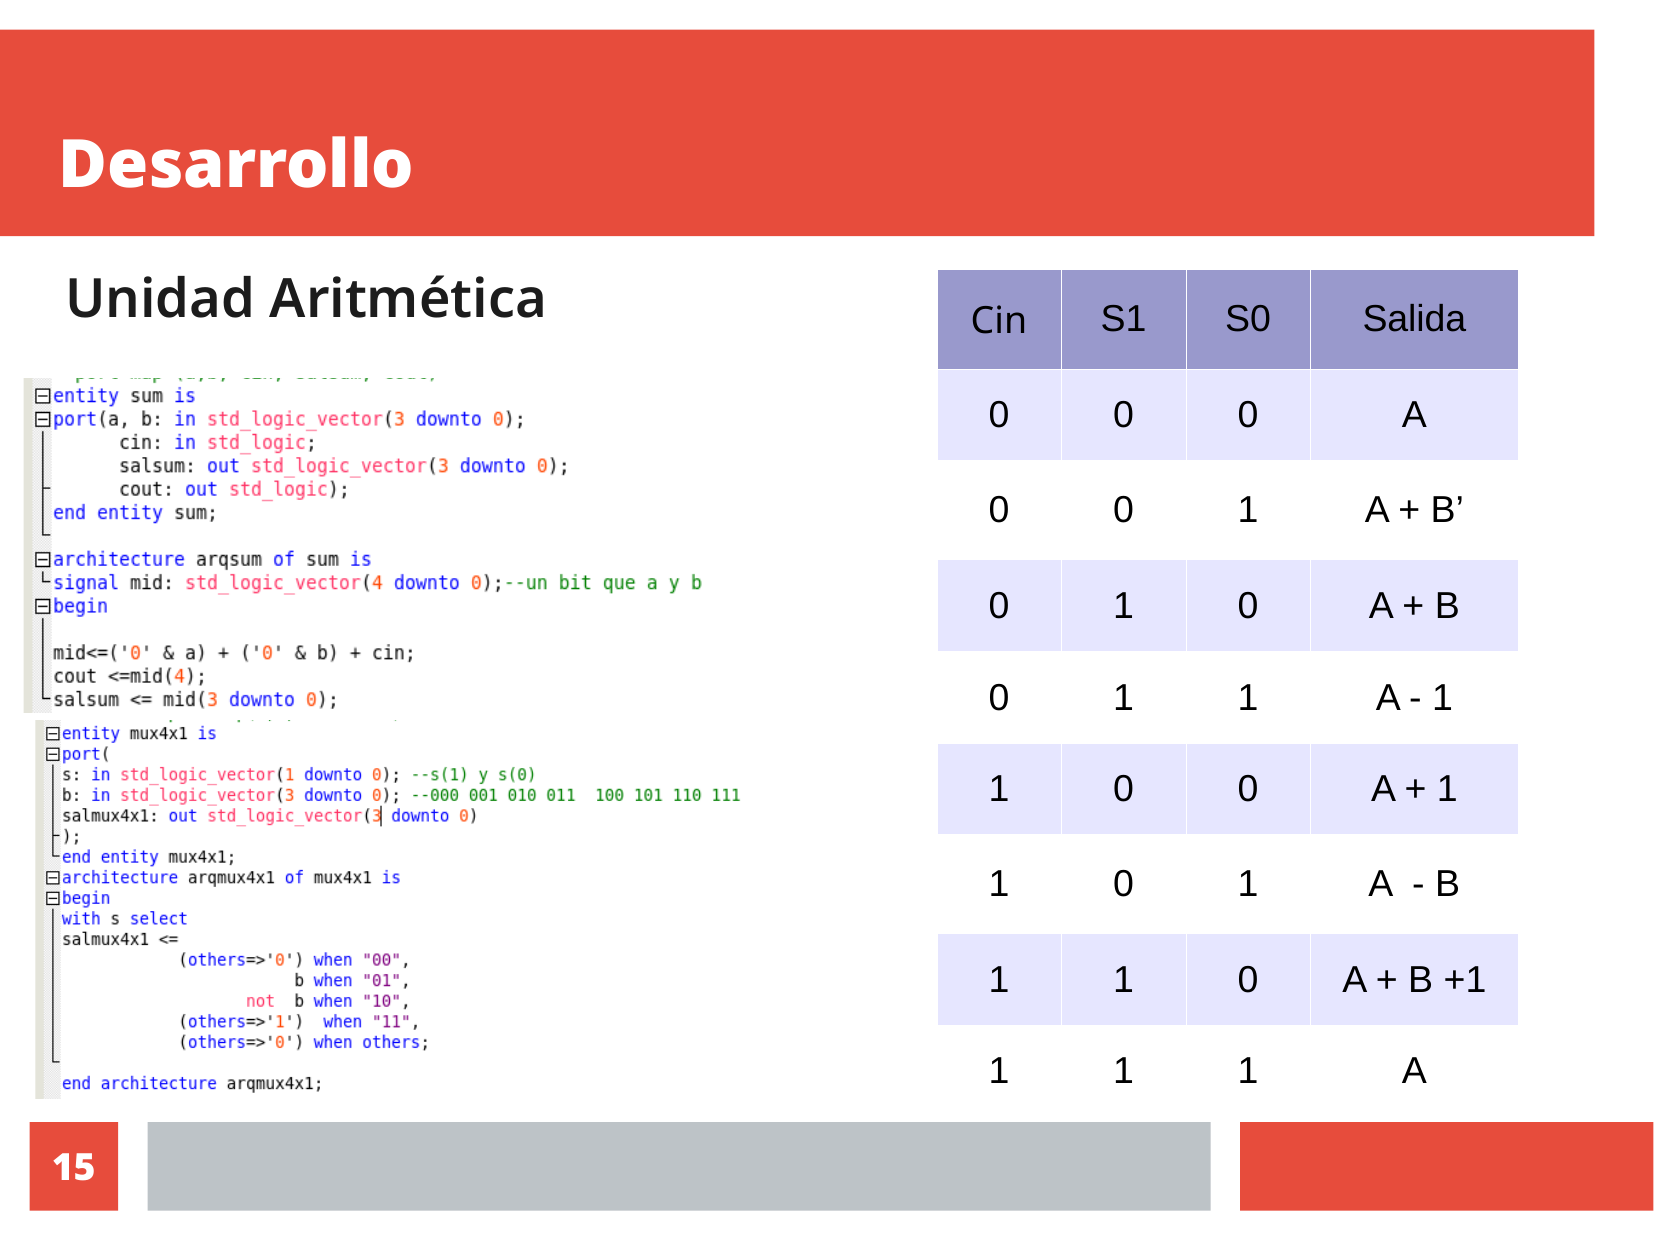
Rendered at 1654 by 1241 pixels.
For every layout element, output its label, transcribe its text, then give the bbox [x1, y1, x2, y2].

table_cell 0 [1062, 461, 1186, 559]
picture [35, 720, 756, 1099]
table_cell 1 [938, 934, 1061, 1025]
picture [23, 378, 721, 713]
table_cell 1 [1062, 1026, 1186, 1117]
table_cell 1 [938, 744, 1061, 834]
title Desarrollo [59, 59, 1595, 207]
table_cell A [1311, 370, 1518, 460]
table_cell 1 [1062, 652, 1186, 743]
table_cell 1 [1062, 560, 1186, 651]
table_cell A + 1 [1311, 744, 1518, 834]
table_header S1 [1062, 270, 1186, 369]
table_cell 0 [1062, 835, 1186, 933]
table_cell A - B [1311, 835, 1518, 933]
table_header Salida [1311, 270, 1518, 369]
table_cell A + B’ [1311, 461, 1518, 559]
table_cell 1 [1187, 835, 1310, 933]
table_cell 1 [1062, 934, 1186, 1025]
table_cell 0 [938, 652, 1061, 743]
table_cell A + B [1311, 560, 1518, 651]
list Unidad Aritmética [64, 259, 1571, 1028]
table_cell 0 [1062, 370, 1186, 460]
table_cell A - 1 [1311, 652, 1518, 743]
table_cell 0 [1187, 744, 1310, 834]
table_cell 0 [938, 370, 1061, 460]
table_cell 0 [938, 461, 1061, 559]
table_cell 0 [1062, 744, 1186, 834]
table_cell 0 [938, 560, 1061, 651]
table_header S0 [1187, 270, 1310, 369]
table_cell 0 [1187, 370, 1310, 460]
table_cell 1 [938, 835, 1061, 933]
table_cell 0 [1187, 560, 1310, 651]
table_cell A + B +1 [1311, 934, 1518, 1025]
table_cell 1 [938, 1026, 1061, 1117]
table_header Cin [938, 270, 1061, 369]
table_cell 1 [1187, 652, 1310, 743]
table_cell 1 [1187, 1026, 1310, 1117]
table_cell 0 [1187, 934, 1310, 1025]
table_cell A [1311, 1026, 1518, 1117]
table_cell 1 [1187, 461, 1310, 559]
